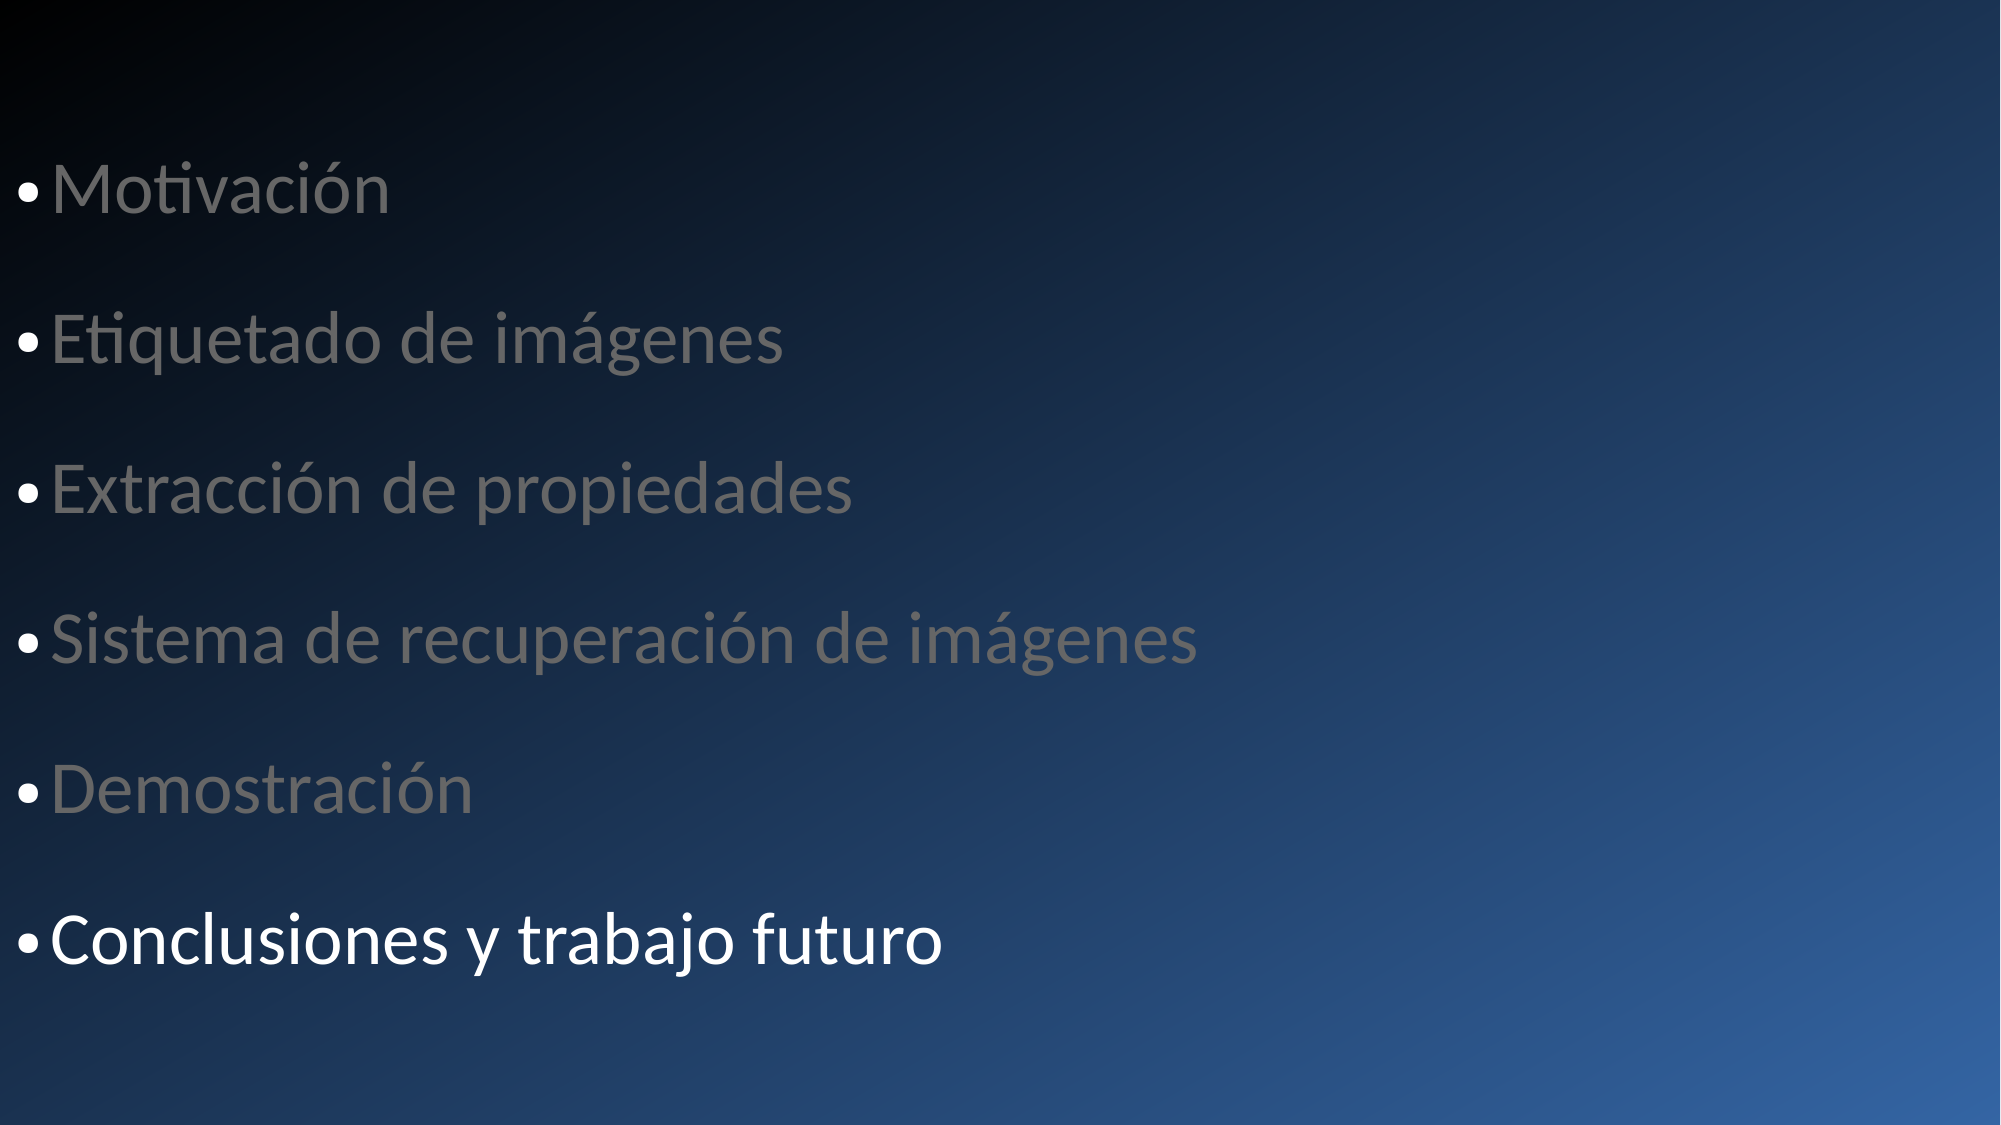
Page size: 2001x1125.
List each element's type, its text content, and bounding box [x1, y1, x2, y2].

text_box Motivación Etiquetado de imágenes Extracción de propiedades Sistema de recuperación de imágenes Demostración Conclusiones y trabajo futuro [0, 0, 2001, 1125]
